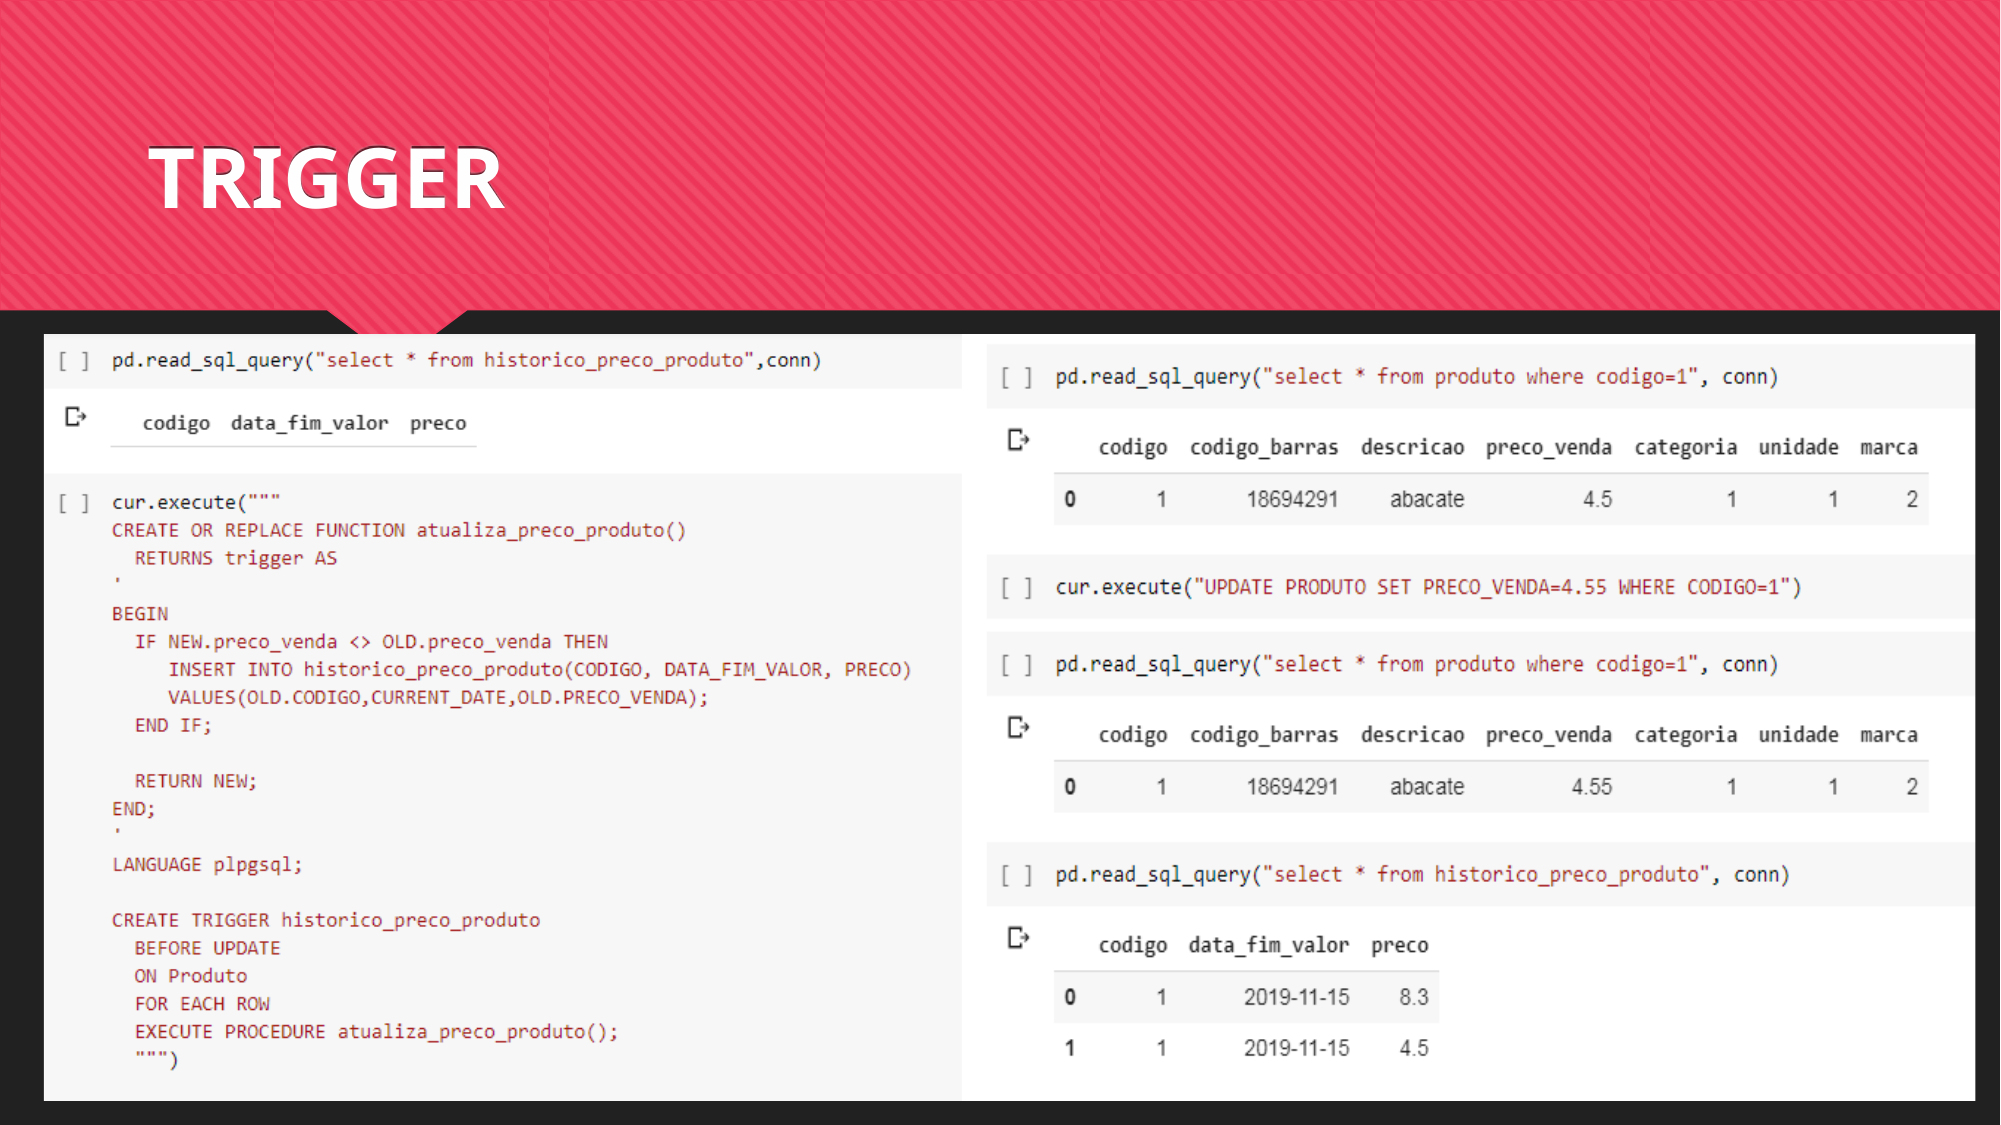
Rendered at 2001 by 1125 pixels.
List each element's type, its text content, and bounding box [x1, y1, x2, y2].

title TRIGGER [132, 73, 1868, 233]
picture [1, 1, 1999, 1101]
